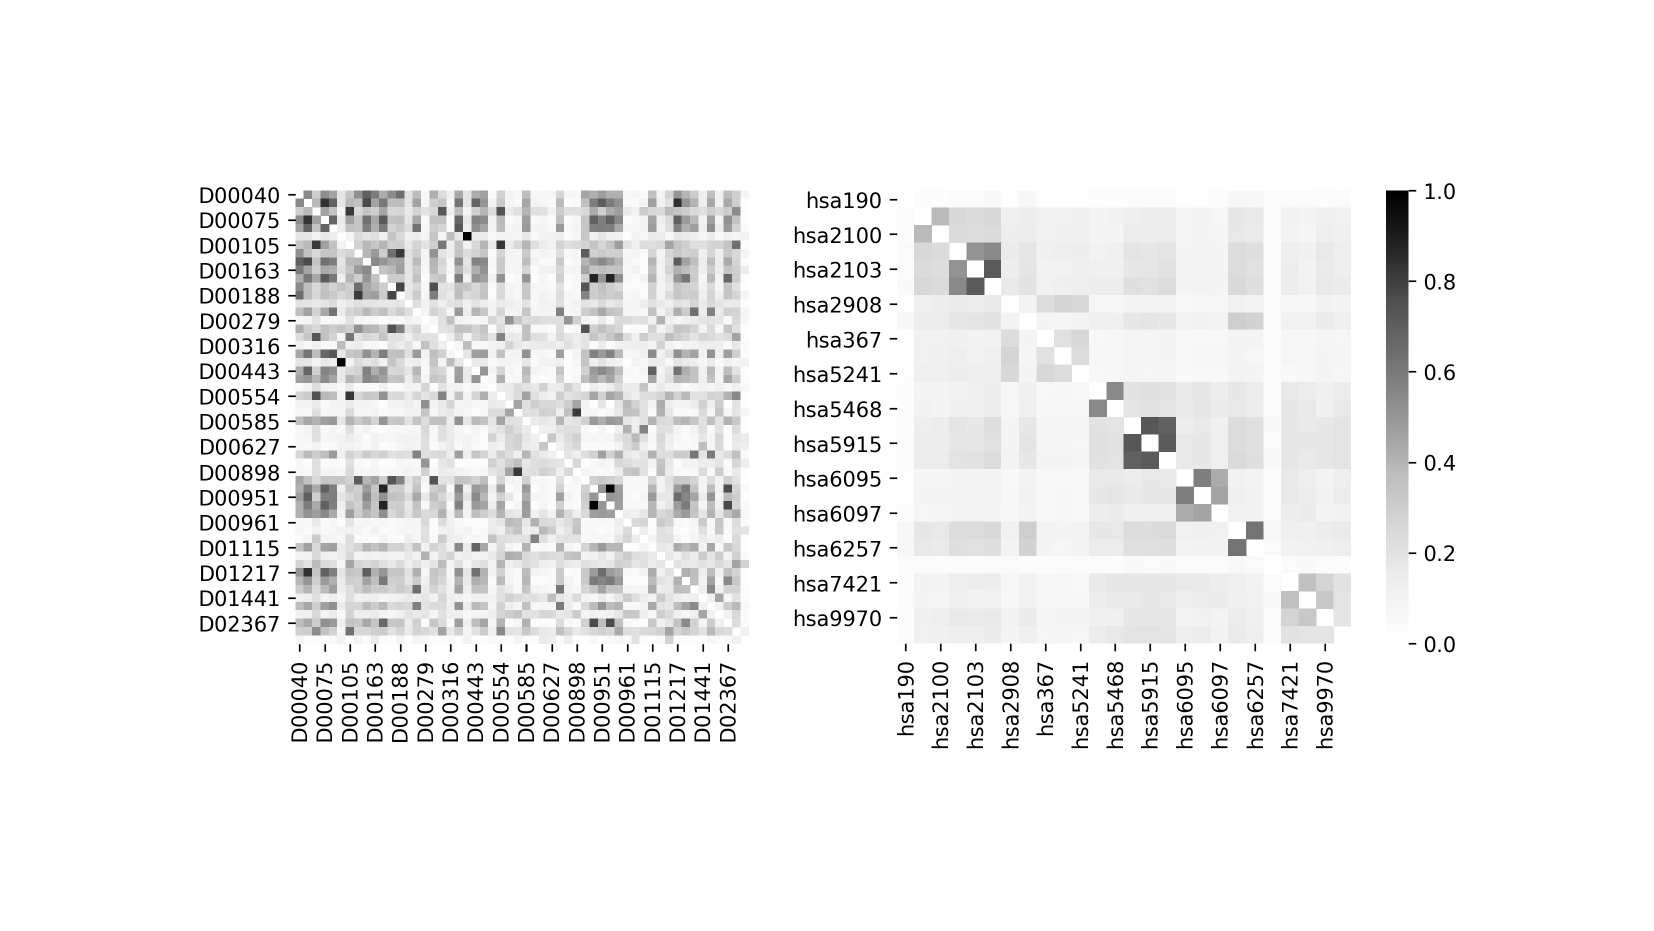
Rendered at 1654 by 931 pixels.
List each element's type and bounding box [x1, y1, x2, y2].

picture [183, 167, 1471, 763]
